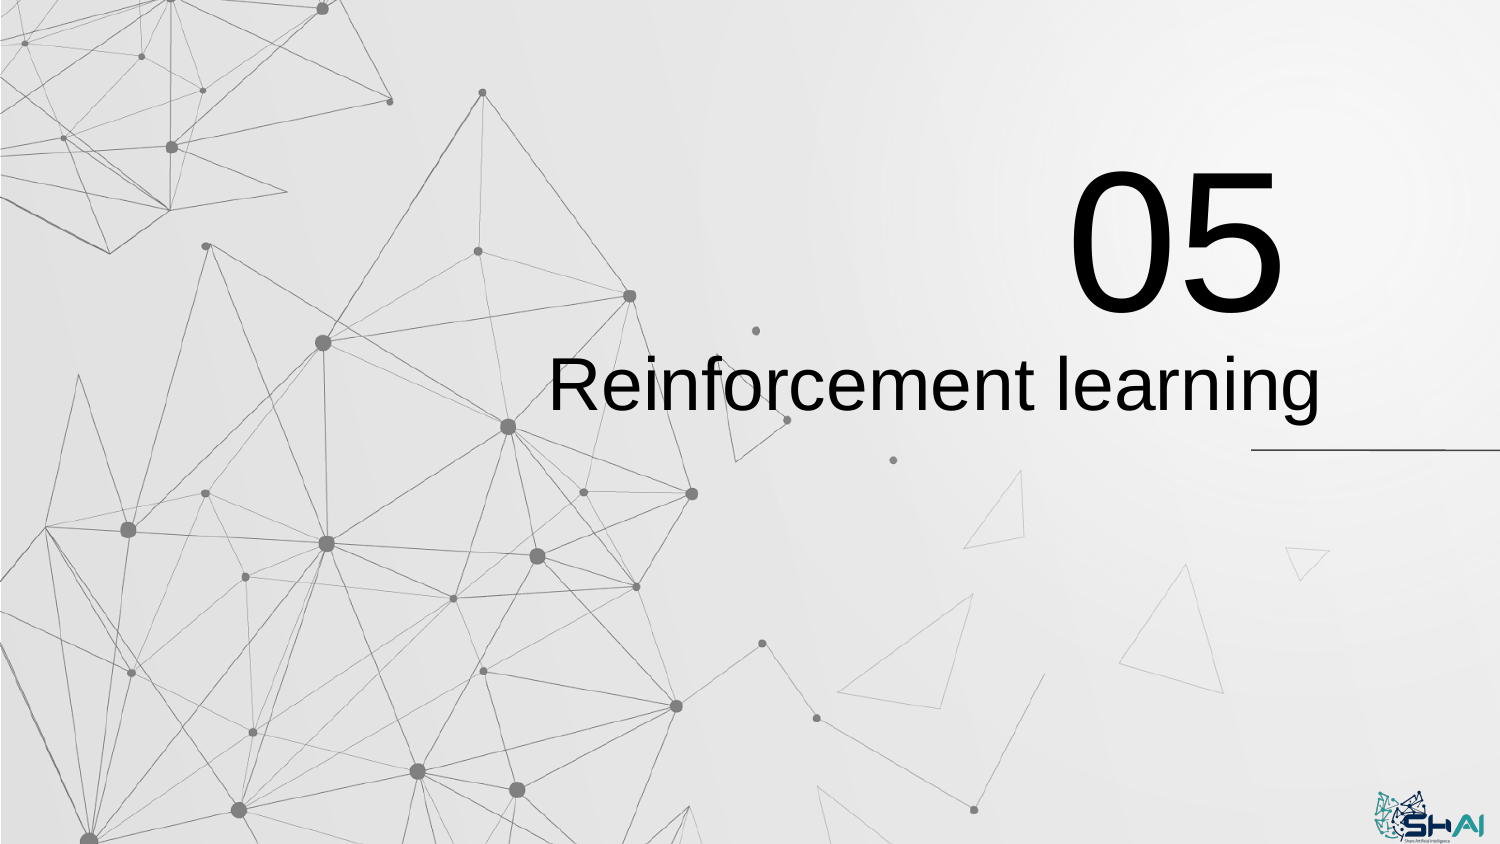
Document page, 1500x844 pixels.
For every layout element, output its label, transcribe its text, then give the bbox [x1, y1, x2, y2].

title 05 [815, 169, 1305, 294]
title Reinforcement learning [532, 222, 1500, 538]
picture [0, 0, 1500, 844]
